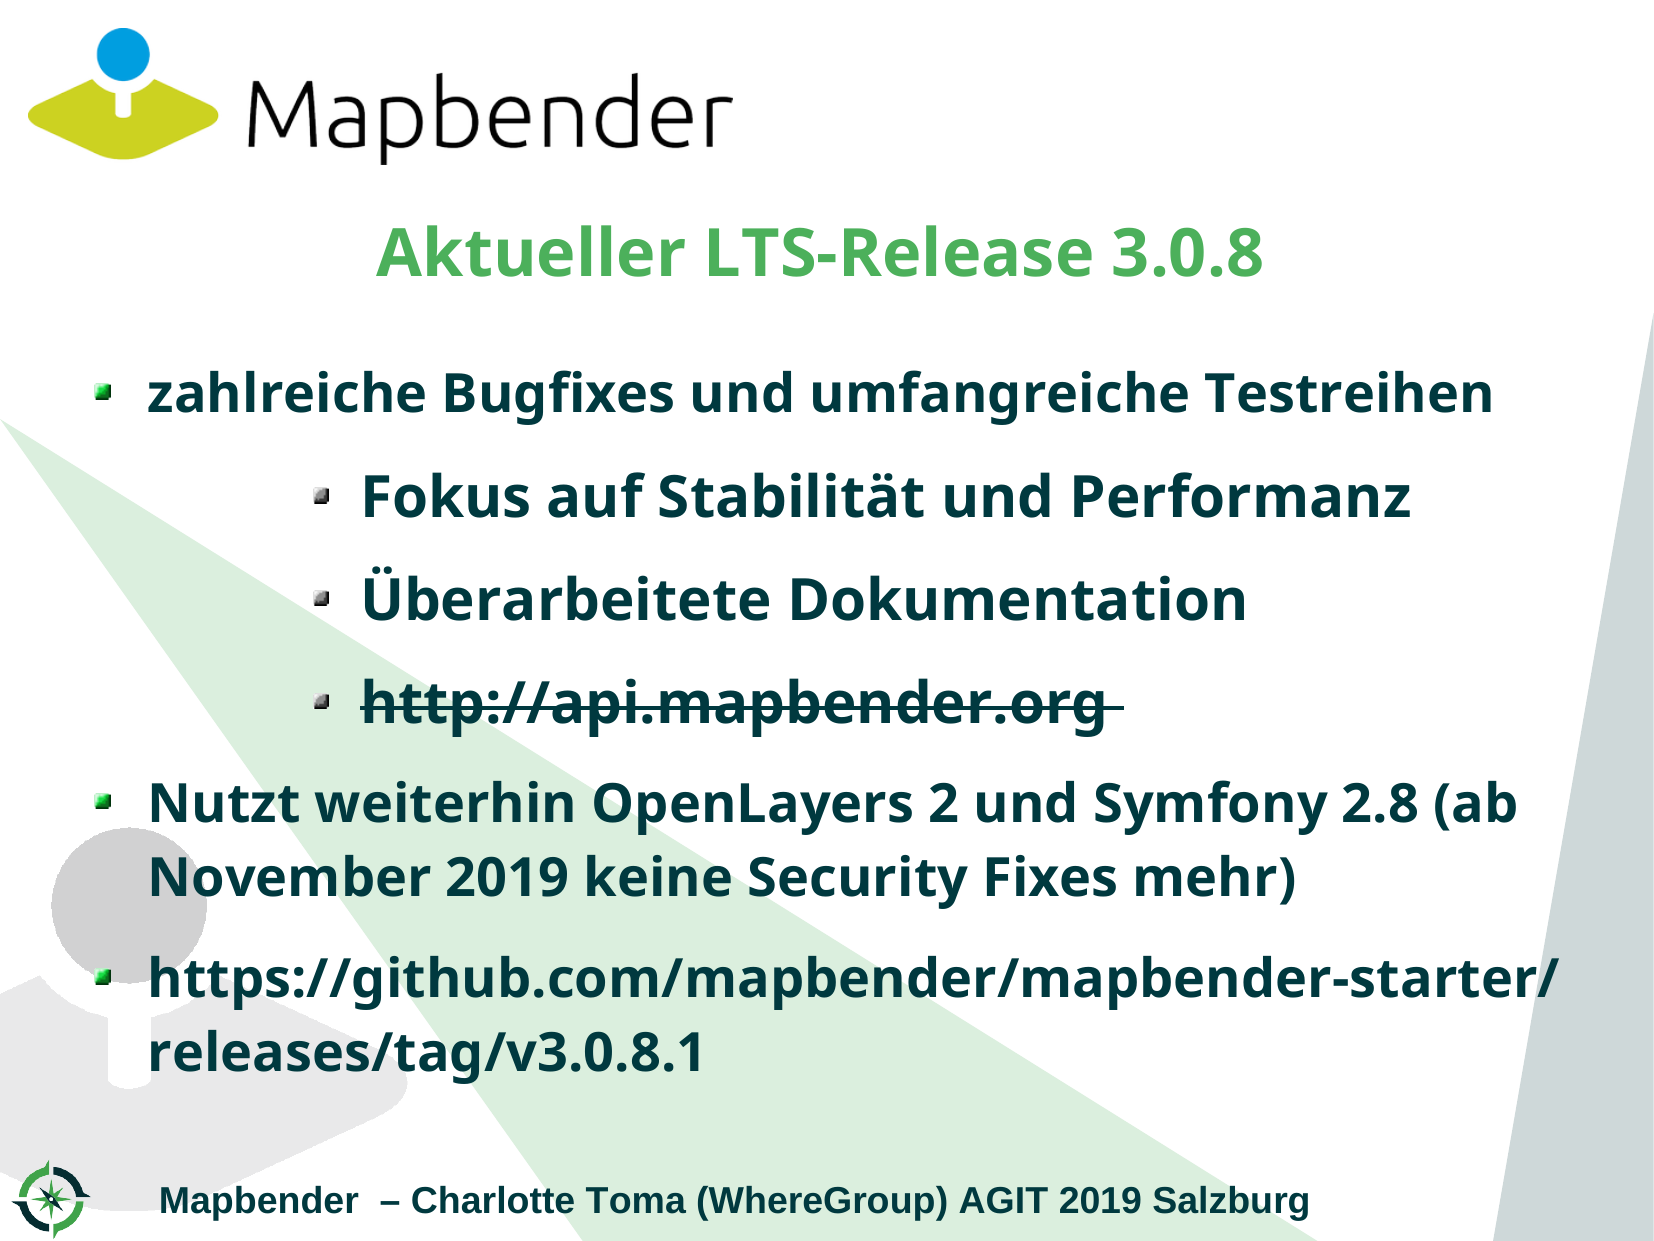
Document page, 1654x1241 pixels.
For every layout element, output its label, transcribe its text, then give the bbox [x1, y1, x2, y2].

picture [10, 1158, 92, 1240]
list zahlreiche Bugfixes und umfangreiche Testreihen Fokus auf Stabilität und Performanz Überarbeitete Dokumentation http://api.mapbender.org Nutzt weiterhin OpenLayers 2 und Symfony 2.8 (ab November 2019 keine Security Fixes mehr) https://github.com/mapbender/mapbender-starter/releases/tag/v3.0.8.1 [76, 354, 1599, 1183]
picture [28, 28, 733, 165]
title Aktueller LTS-Release 3.0.8 [76, 177, 1565, 325]
